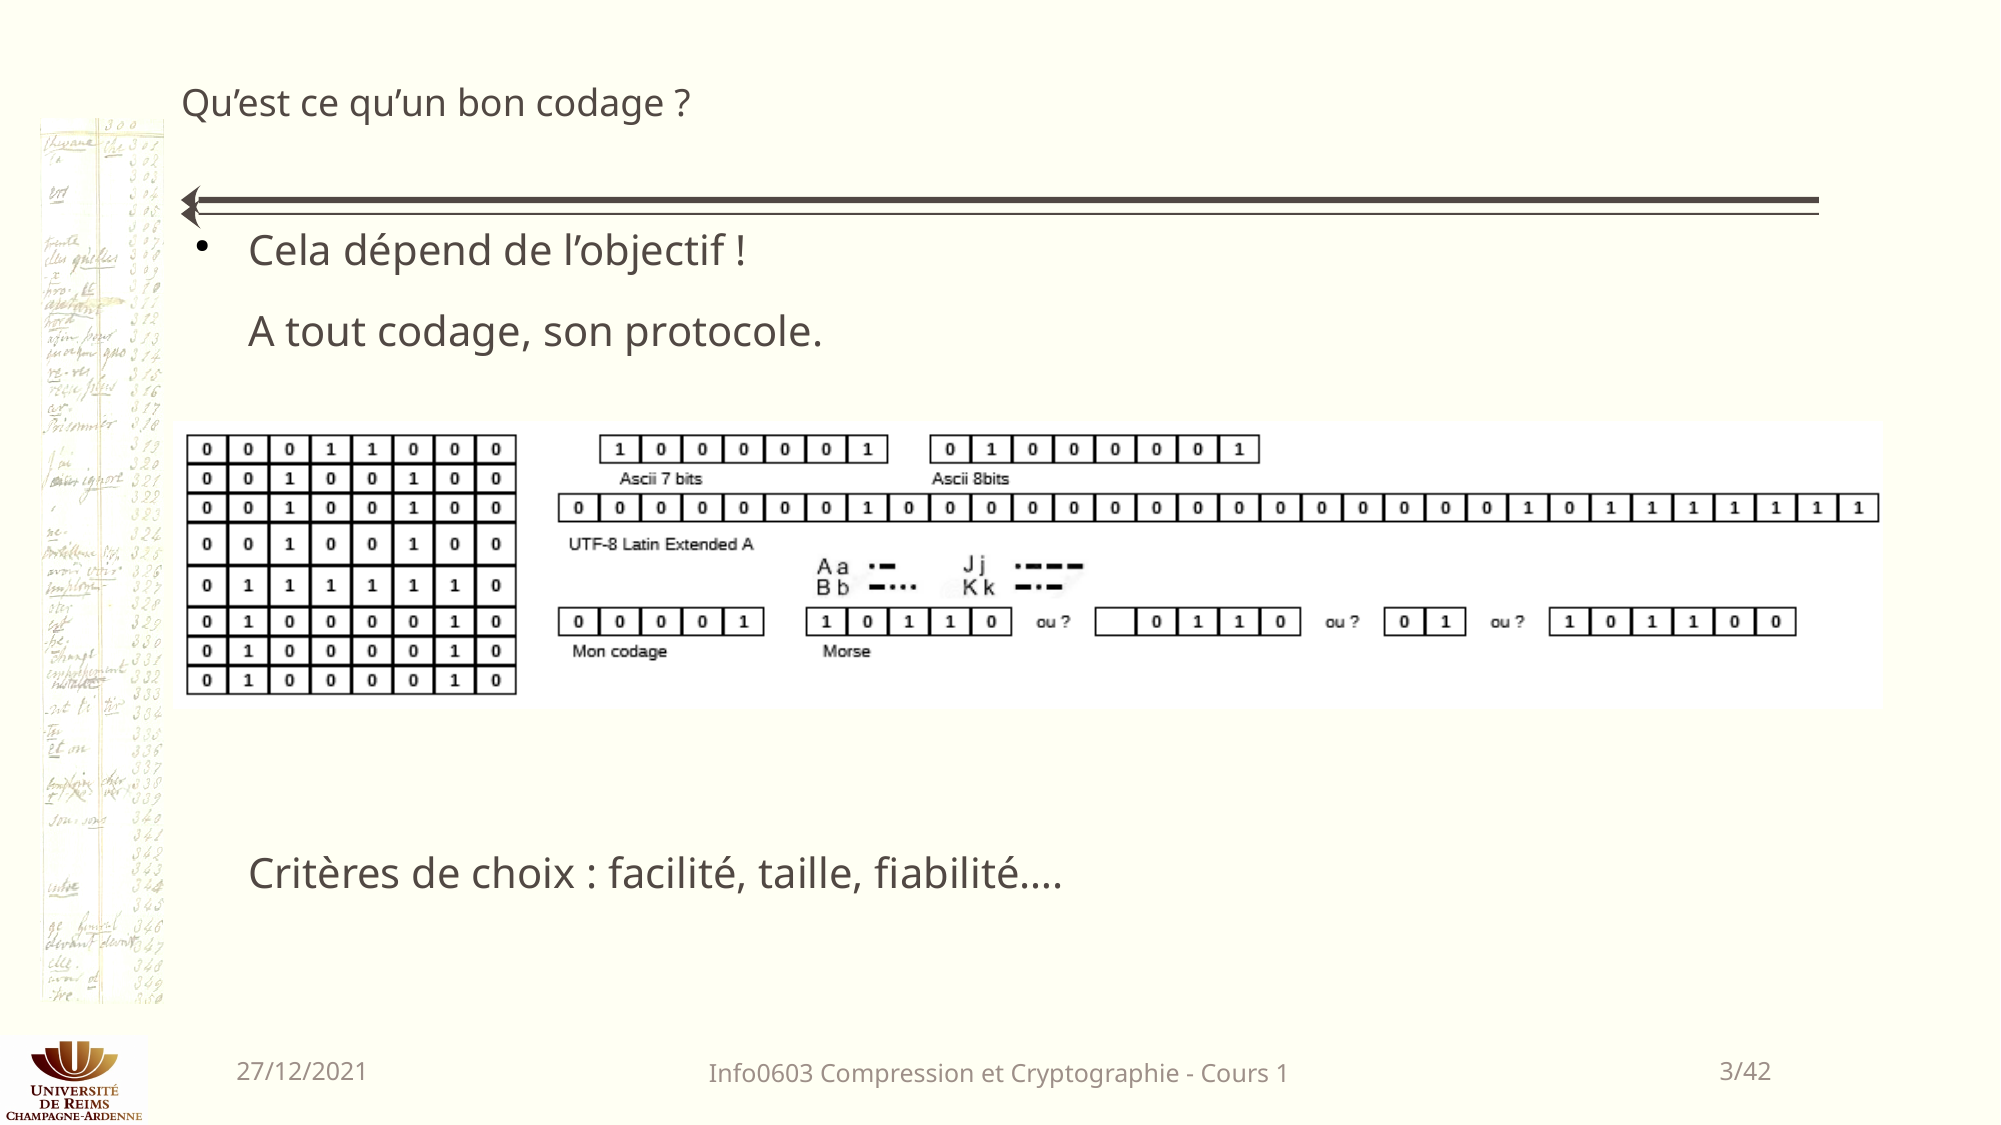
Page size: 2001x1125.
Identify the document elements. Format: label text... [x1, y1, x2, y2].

list Cela dépend de l’objectif ! A tout codage, son protocole. Critères de choix : facilité, taille, fiabilité…. [177, 224, 1815, 421]
picture [0, 1035, 148, 1125]
title Qu’est ce qu’un bon codage ? [180, 12, 1819, 193]
list Cela dépend de l’objectif ! A tout codage, son protocole. Critères de choix : facilité, taille, fiabilité…. [177, 709, 1815, 975]
picture [40, 118, 164, 1004]
picture [173, 421, 1883, 709]
